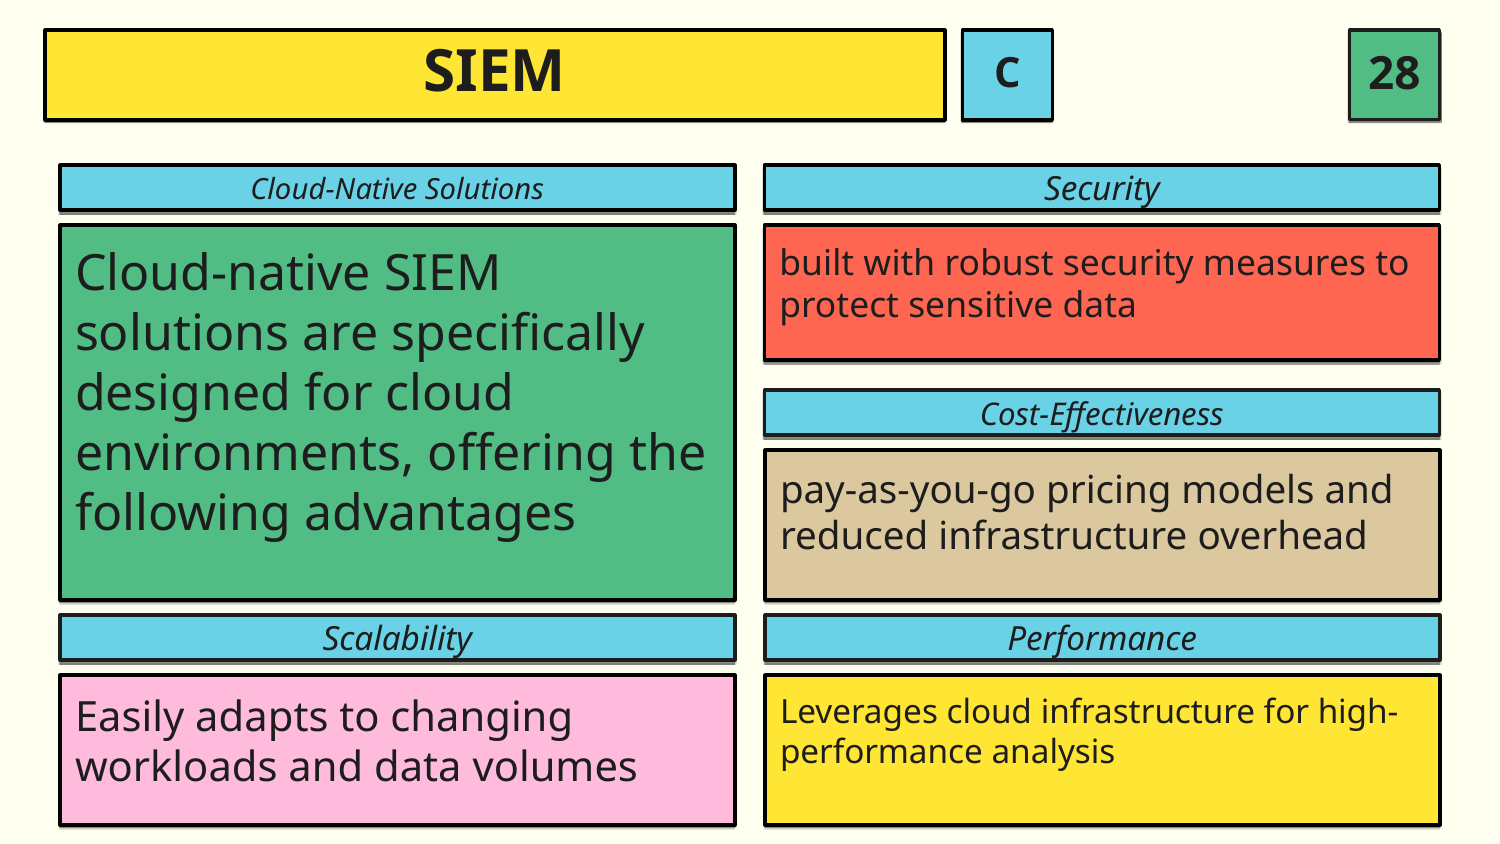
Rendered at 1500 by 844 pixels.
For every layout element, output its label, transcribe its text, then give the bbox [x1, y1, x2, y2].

list Easily adapts to changing workloads and data volumes [60, 675, 735, 825]
subtitle Scalability [60, 615, 735, 660]
list built with robust security measures to protect sensitive data [764, 225, 1440, 360]
title C [962, 30, 1053, 120]
subtitle Performance [765, 615, 1440, 660]
subtitle Security [764, 165, 1440, 210]
list pay-as-you-go pricing models and reduced infrastructure overhead [765, 450, 1440, 600]
list Leverages cloud infrastructure for high-performance analysis [765, 675, 1440, 825]
list Cloud-native SIEM solutions are specifically designed for cloud environments, offering the following advantages [60, 225, 735, 600]
title SIEM [45, 30, 945, 120]
subtitle Cloud-Native Solutions [60, 165, 735, 210]
subtitle Cost-Effectiveness [764, 390, 1440, 435]
